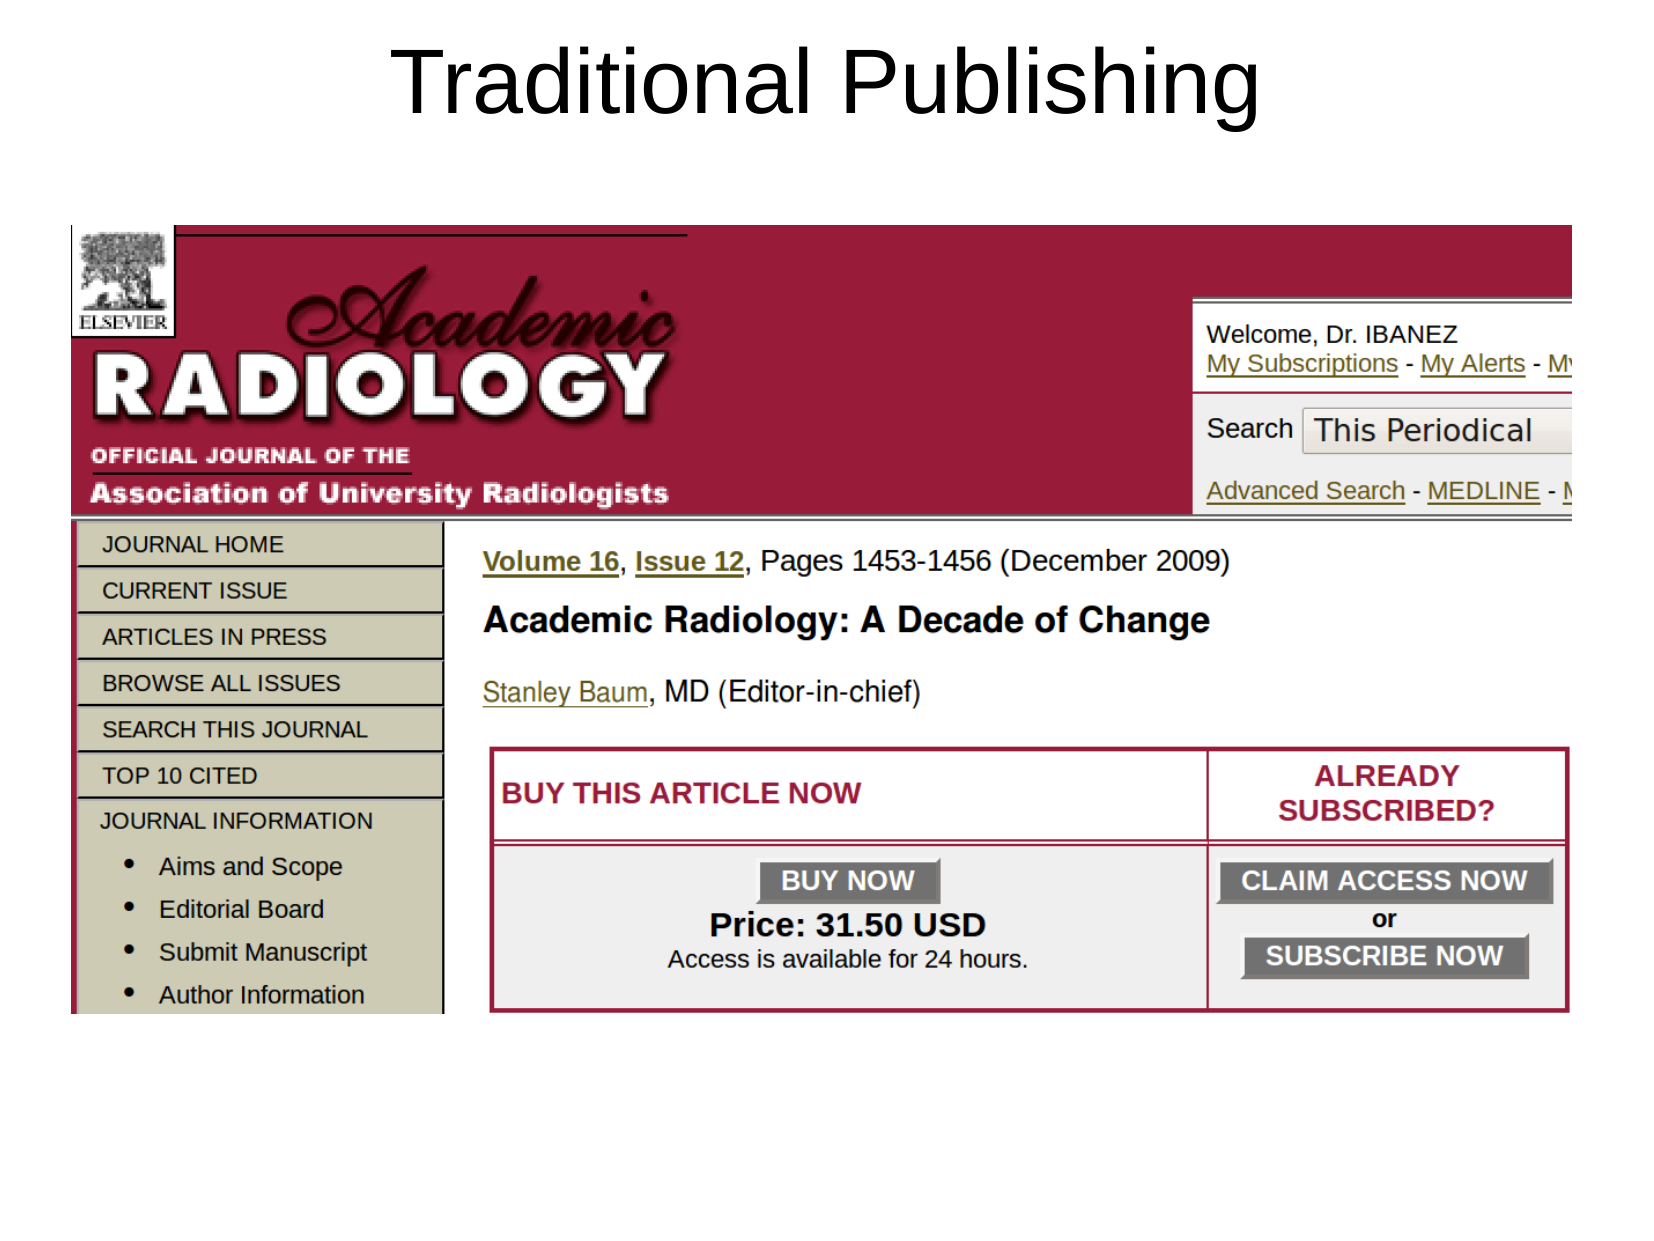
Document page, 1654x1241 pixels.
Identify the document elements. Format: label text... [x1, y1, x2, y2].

title Traditional Publishing [82, 30, 1571, 134]
picture [71, 225, 1572, 1014]
